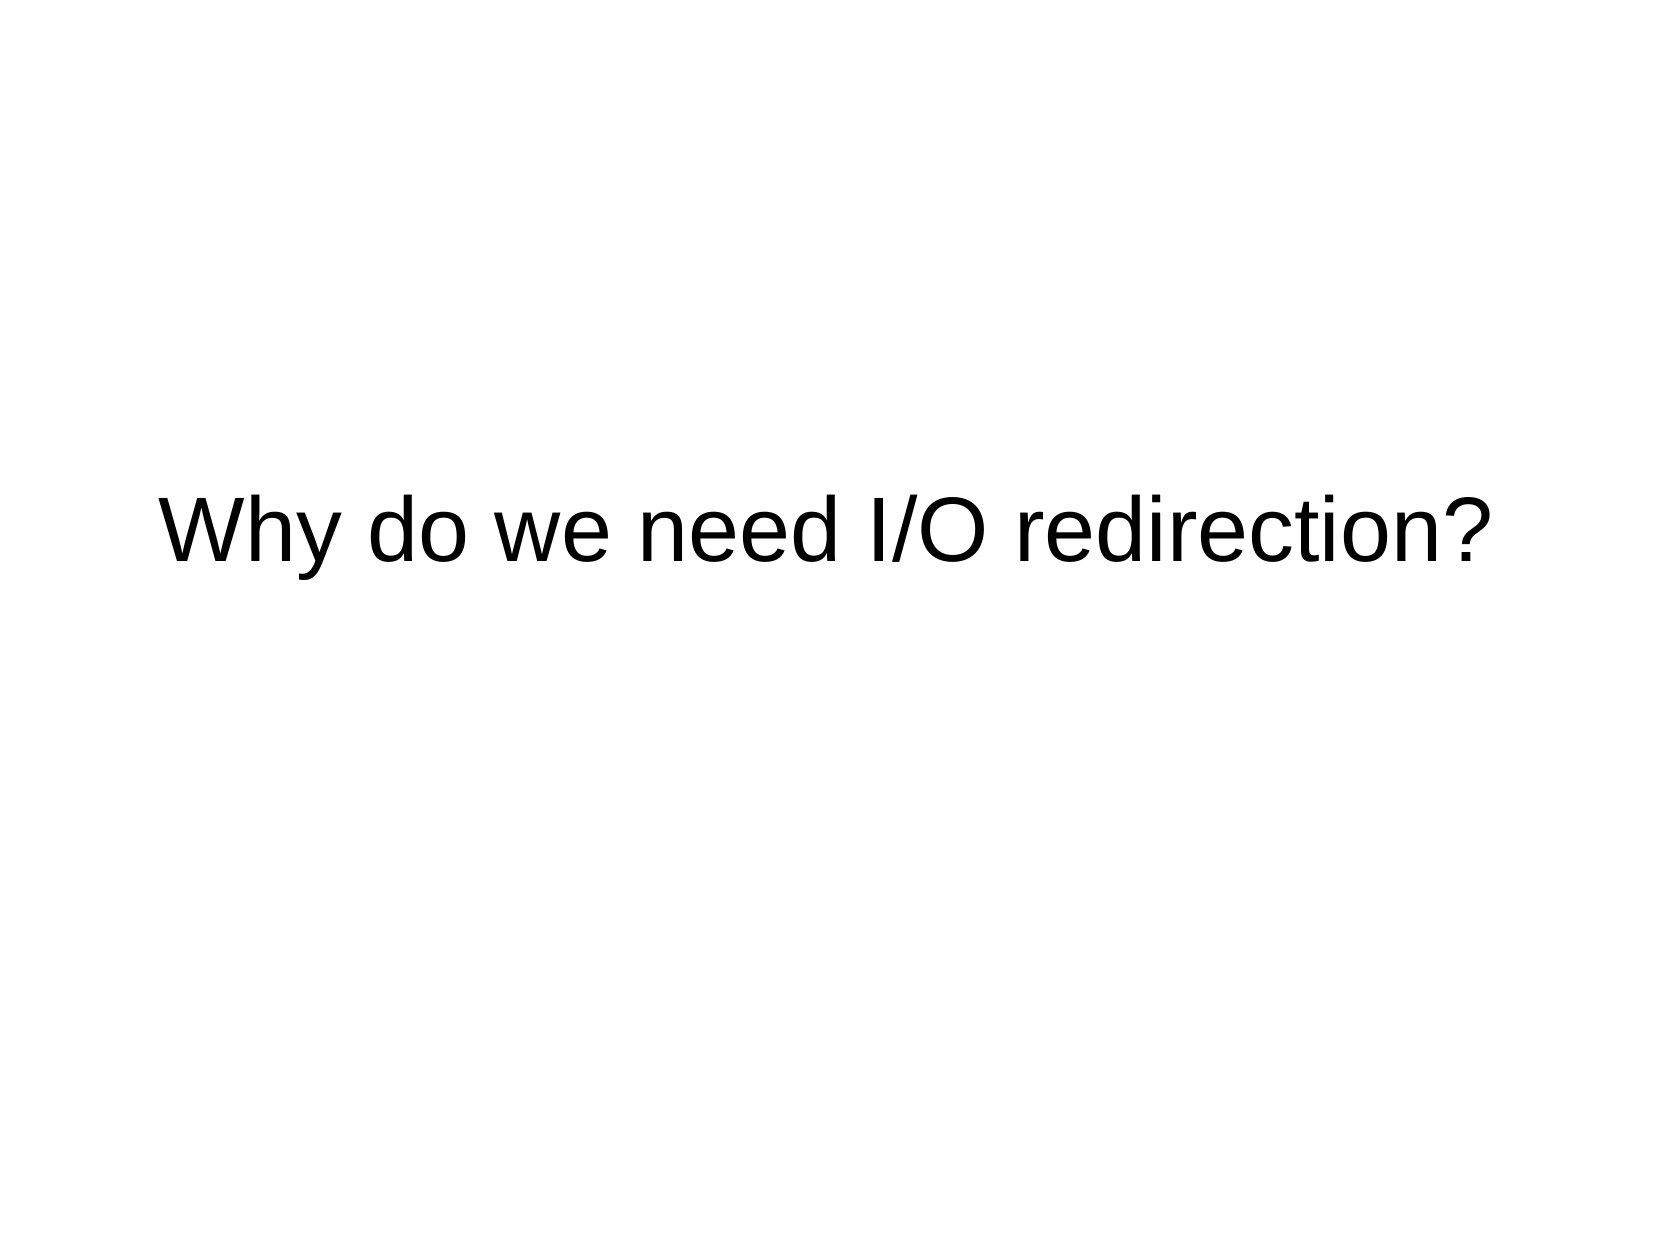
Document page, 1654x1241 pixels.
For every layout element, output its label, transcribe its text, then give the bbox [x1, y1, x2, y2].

subtitle Why do we need I/O redirection? [82, 49, 1571, 1010]
